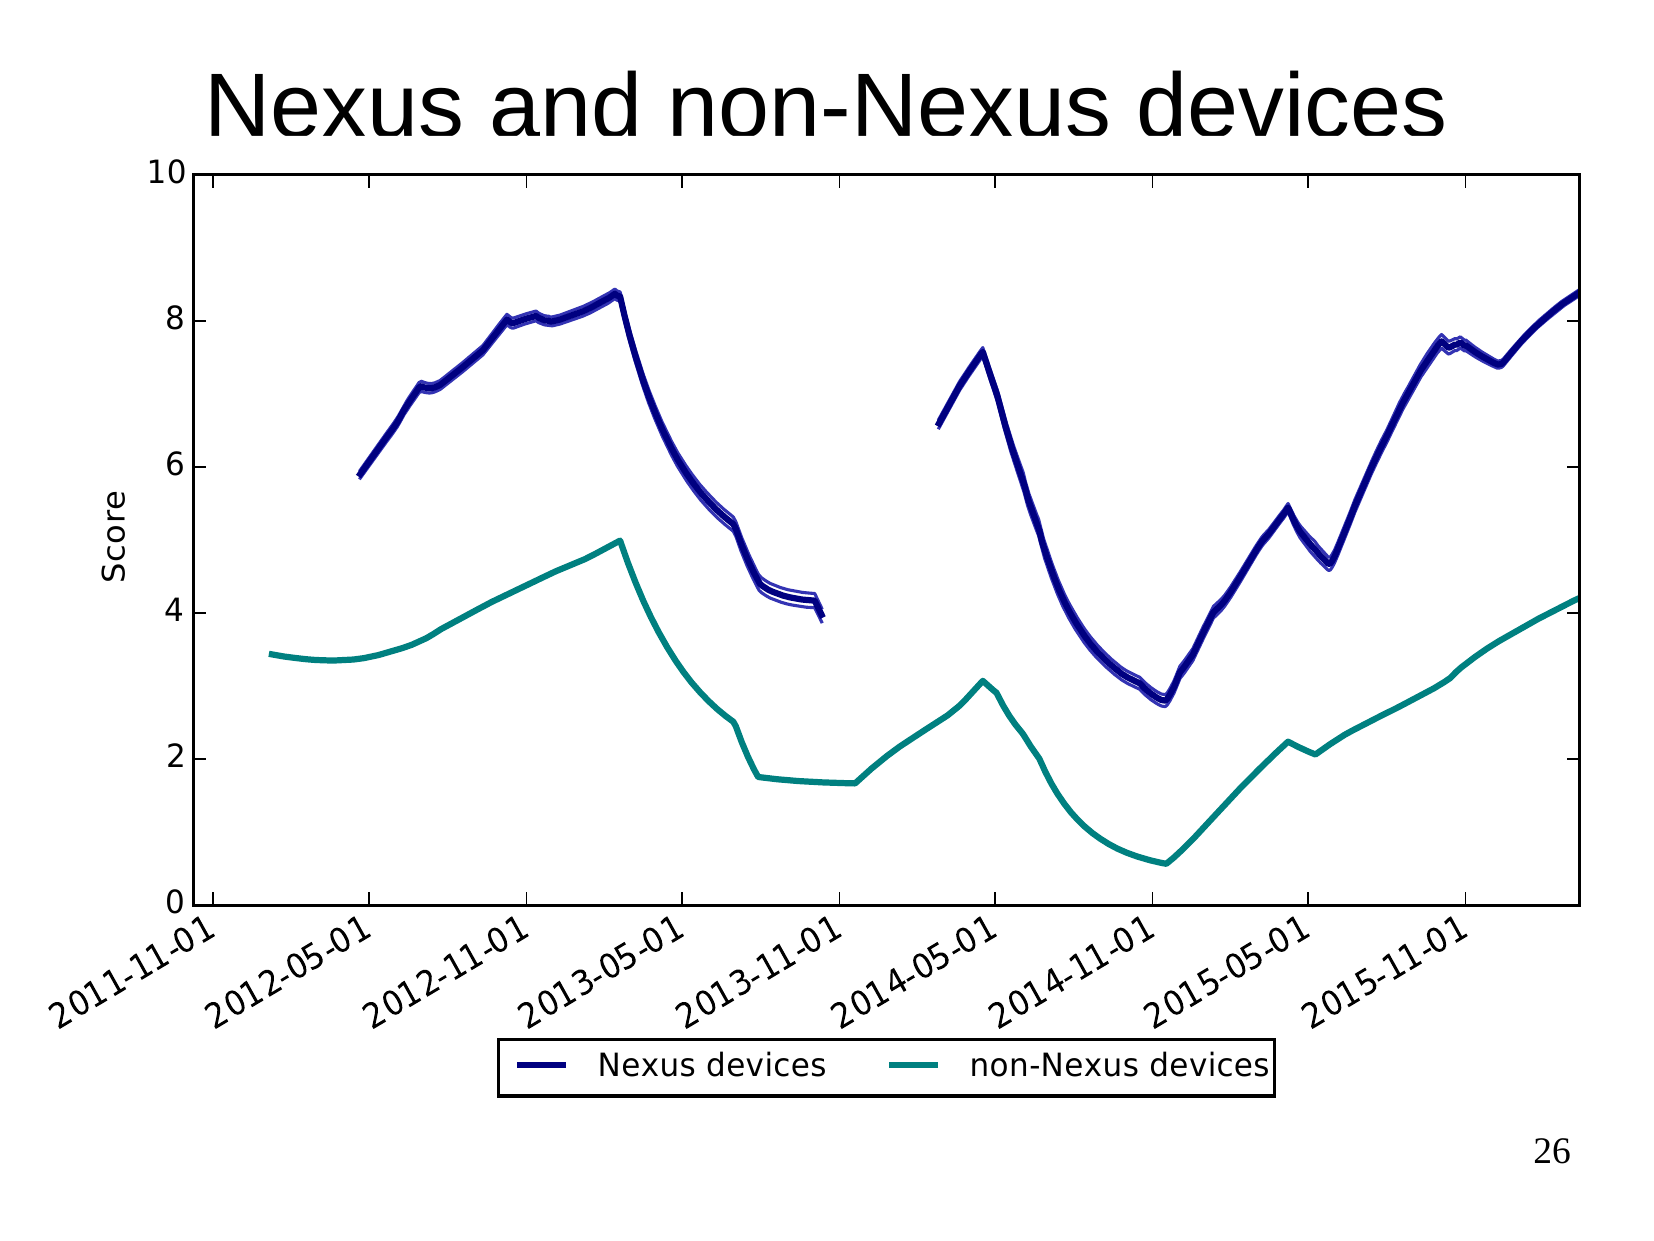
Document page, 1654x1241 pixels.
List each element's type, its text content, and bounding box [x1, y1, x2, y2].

title Nexus and non-Nexus devices [82, 2, 1571, 135]
picture [23, 135, 1602, 1120]
